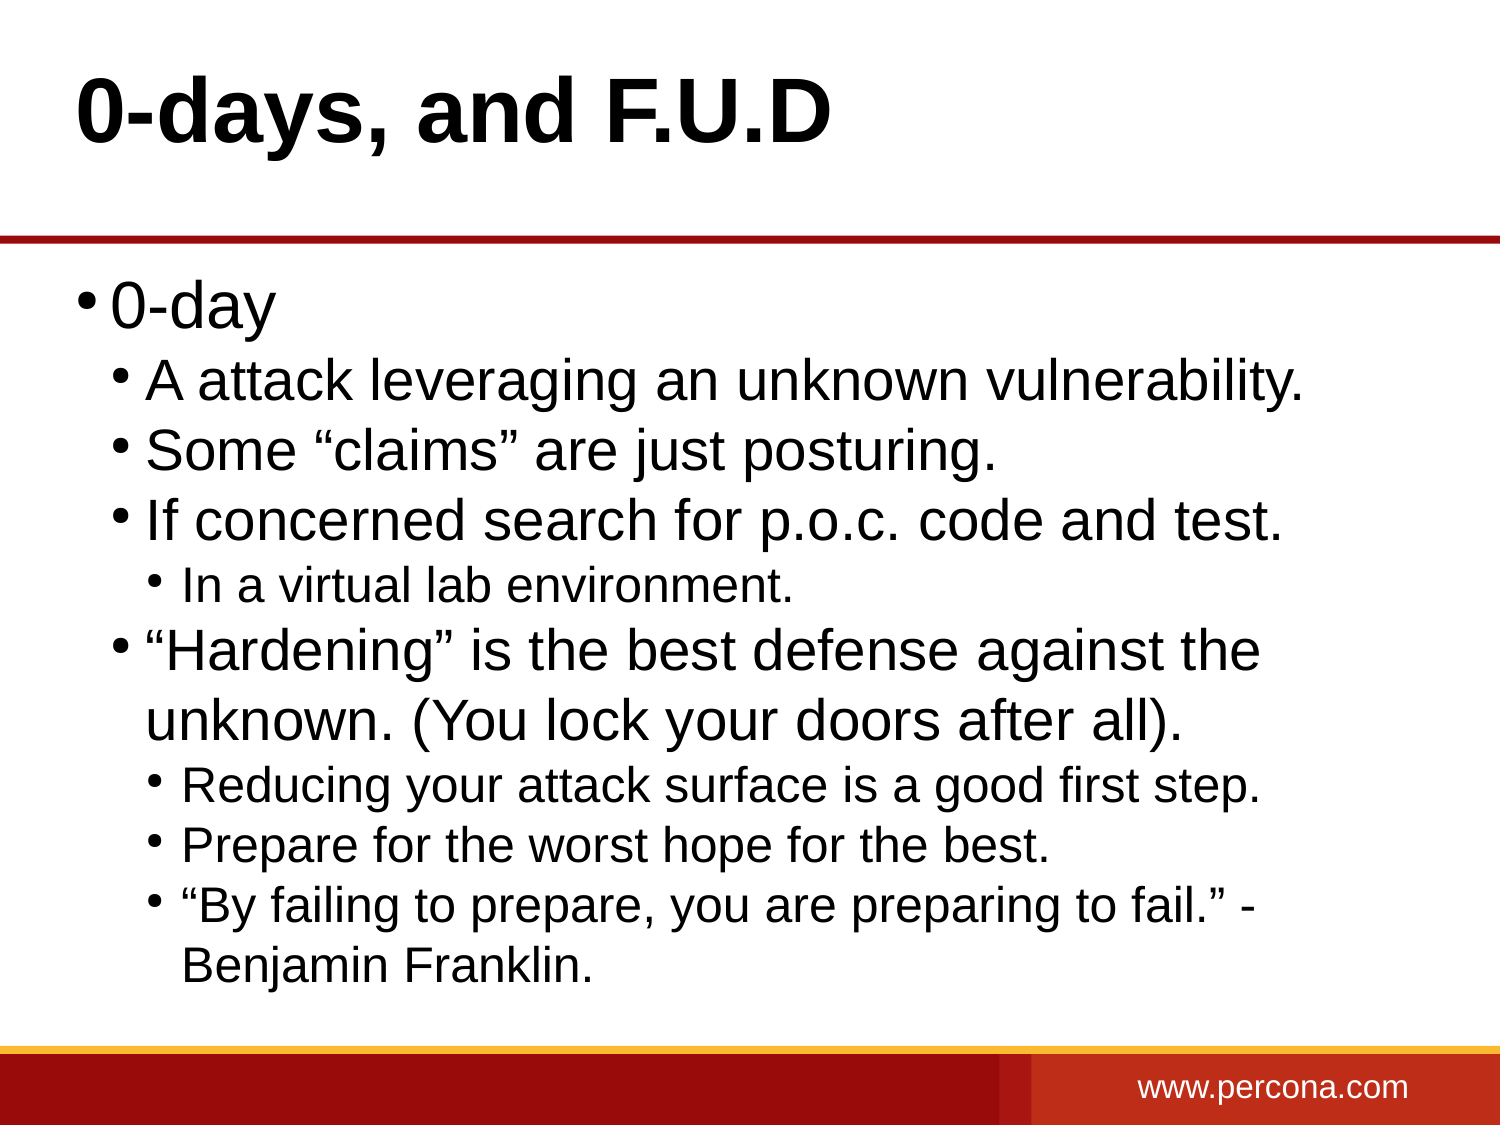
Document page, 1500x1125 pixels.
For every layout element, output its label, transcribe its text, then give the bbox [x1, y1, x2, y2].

text_box 0-days, and F.U.D [75, 44, 1425, 233]
text_box 0-day A attack leveraging an unknown vulnerability. Some “claims” are just posturing. If concerned search for p.o.c. code and test. In a virtual lab environment. “Hardening” is the best defense against the unknown. (You lock your doors after all). Reducing your attack surface is a good first step. Prepare for the worst hope for the best. “By failing to prepare, you are preparing to fail.” - Benjamin Franklin. [75, 257, 1425, 1000]
